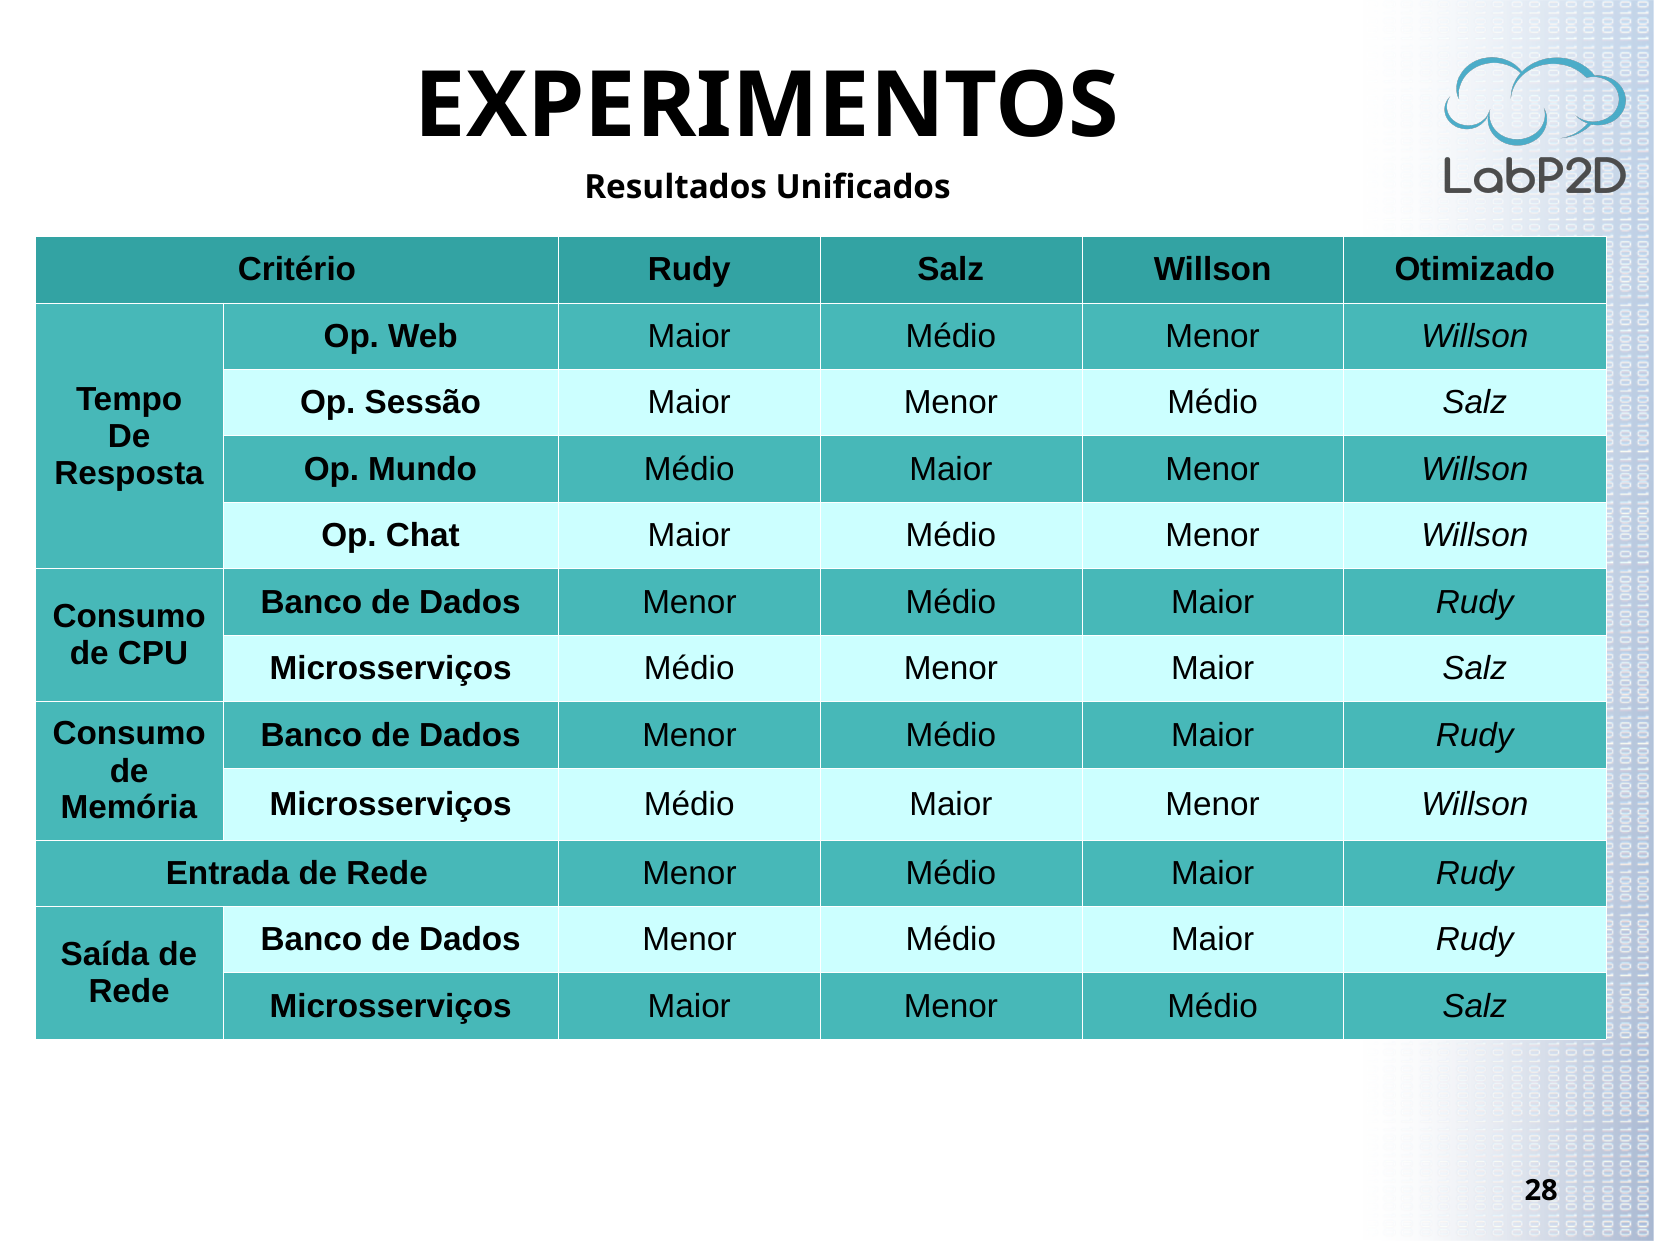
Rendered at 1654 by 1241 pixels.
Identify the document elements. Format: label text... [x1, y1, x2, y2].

table_cell Médio [821, 702, 1082, 768]
table_cell Willson [1344, 436, 1606, 502]
table_cell Willson [1344, 304, 1606, 369]
table_cell Rudy [1344, 569, 1606, 635]
table_cell Rudy [1344, 841, 1606, 906]
table_cell Médio [559, 636, 820, 701]
table_cell Willson [1344, 769, 1606, 840]
table_cell Entrada de Rede [36, 841, 558, 906]
table_cell Maior [559, 503, 820, 568]
table_cell Maior [1083, 907, 1343, 972]
table_cell Médio [1083, 973, 1343, 1039]
picture [1360, 1, 1654, 1240]
table_cell Maior [559, 370, 820, 435]
table_cell Maior [1083, 702, 1343, 768]
table_cell Menor [1083, 436, 1343, 502]
table_cell Maior [1083, 569, 1343, 635]
table_cell Médio [1083, 370, 1343, 435]
table_cell Menor [559, 907, 820, 972]
table_cell Willson [1344, 503, 1606, 568]
table_cell Saída de Rede [36, 907, 223, 1039]
table_cell Op. Web [224, 304, 558, 369]
table_cell Médio [821, 841, 1082, 906]
table_cell Consumo de CPU [36, 569, 223, 701]
table_header Rudy [559, 237, 820, 303]
table_cell Menor [1083, 503, 1343, 568]
table_cell Menor [559, 841, 820, 906]
table_cell Microsserviços [224, 636, 558, 701]
table_cell Médio [821, 503, 1082, 568]
table_cell Op. Mundo [224, 436, 558, 502]
table_cell Menor [821, 636, 1082, 701]
table_cell Menor [821, 370, 1082, 435]
table_cell Salz [1344, 636, 1606, 701]
table_cell Op. Sessão [224, 370, 558, 435]
table_cell Menor [821, 973, 1082, 1039]
table_header Willson [1083, 237, 1343, 303]
table_cell Médio [821, 304, 1082, 369]
table_cell Médio [559, 436, 820, 502]
table_header Otimizado [1344, 237, 1606, 303]
table_cell Banco de Dados [224, 702, 558, 768]
table_cell Menor [559, 569, 820, 635]
table_cell Maior [1083, 636, 1343, 701]
table_cell Microsserviços [224, 769, 558, 840]
table_cell Médio [559, 769, 820, 840]
table_cell Menor [1083, 769, 1343, 840]
table_header Salz [821, 237, 1082, 303]
table_cell Maior [1083, 841, 1343, 906]
table_cell Op. Chat [224, 503, 558, 568]
table_cell Médio [821, 569, 1082, 635]
table_cell Maior [821, 436, 1082, 502]
table_cell Médio [821, 907, 1082, 972]
table_cell Menor [559, 702, 820, 768]
table_cell Maior [559, 973, 820, 1039]
table_cell Rudy [1344, 907, 1606, 972]
table_cell Banco de Dados [224, 907, 558, 972]
table_cell Rudy [1344, 702, 1606, 768]
table_cell Menor [1083, 304, 1343, 369]
table_cell Maior [821, 769, 1082, 840]
table_cell Tempo De Resposta [36, 304, 223, 568]
table_header Critério [36, 237, 558, 303]
table_cell Maior [559, 304, 820, 369]
table_cell Banco de Dados [224, 569, 558, 635]
table_cell Microsserviços [224, 973, 558, 1039]
table_cell Salz [1344, 370, 1606, 435]
title EXPERIMENTOS Resultados Unificados [82, 19, 1453, 227]
table_cell Consumo de Memória [36, 702, 223, 840]
table_cell Salz [1344, 973, 1606, 1039]
